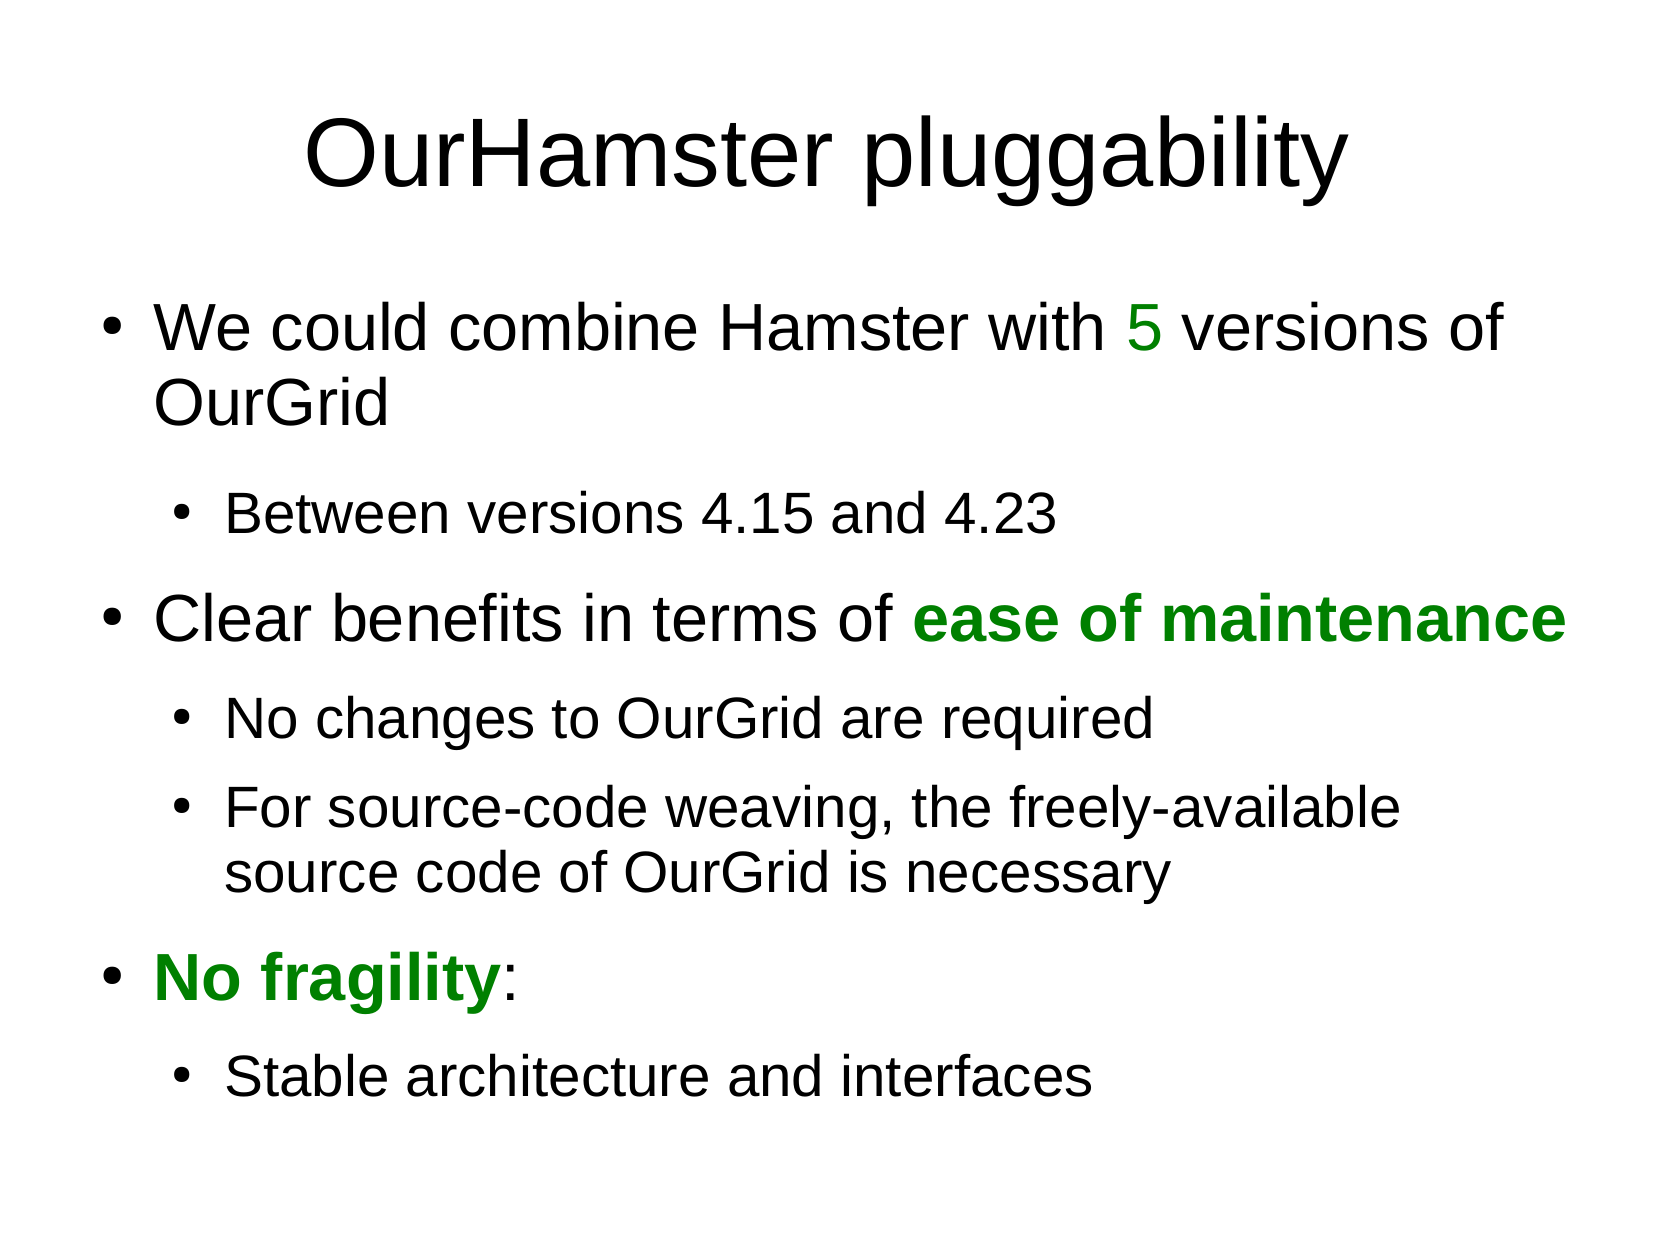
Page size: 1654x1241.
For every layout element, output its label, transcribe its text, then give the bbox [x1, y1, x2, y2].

list We could combine Hamster with 5 versions of OurGrid Between versions 4.15 and 4.23 Clear benefits in terms of ease of maintenance No changes to OurGrid are required For source-code weaving, the freely-available source code of OurGrid is necessary No fragility: Stable architecture and interfaces [82, 290, 1571, 1109]
title OurHamster pluggability [82, 56, 1571, 250]
